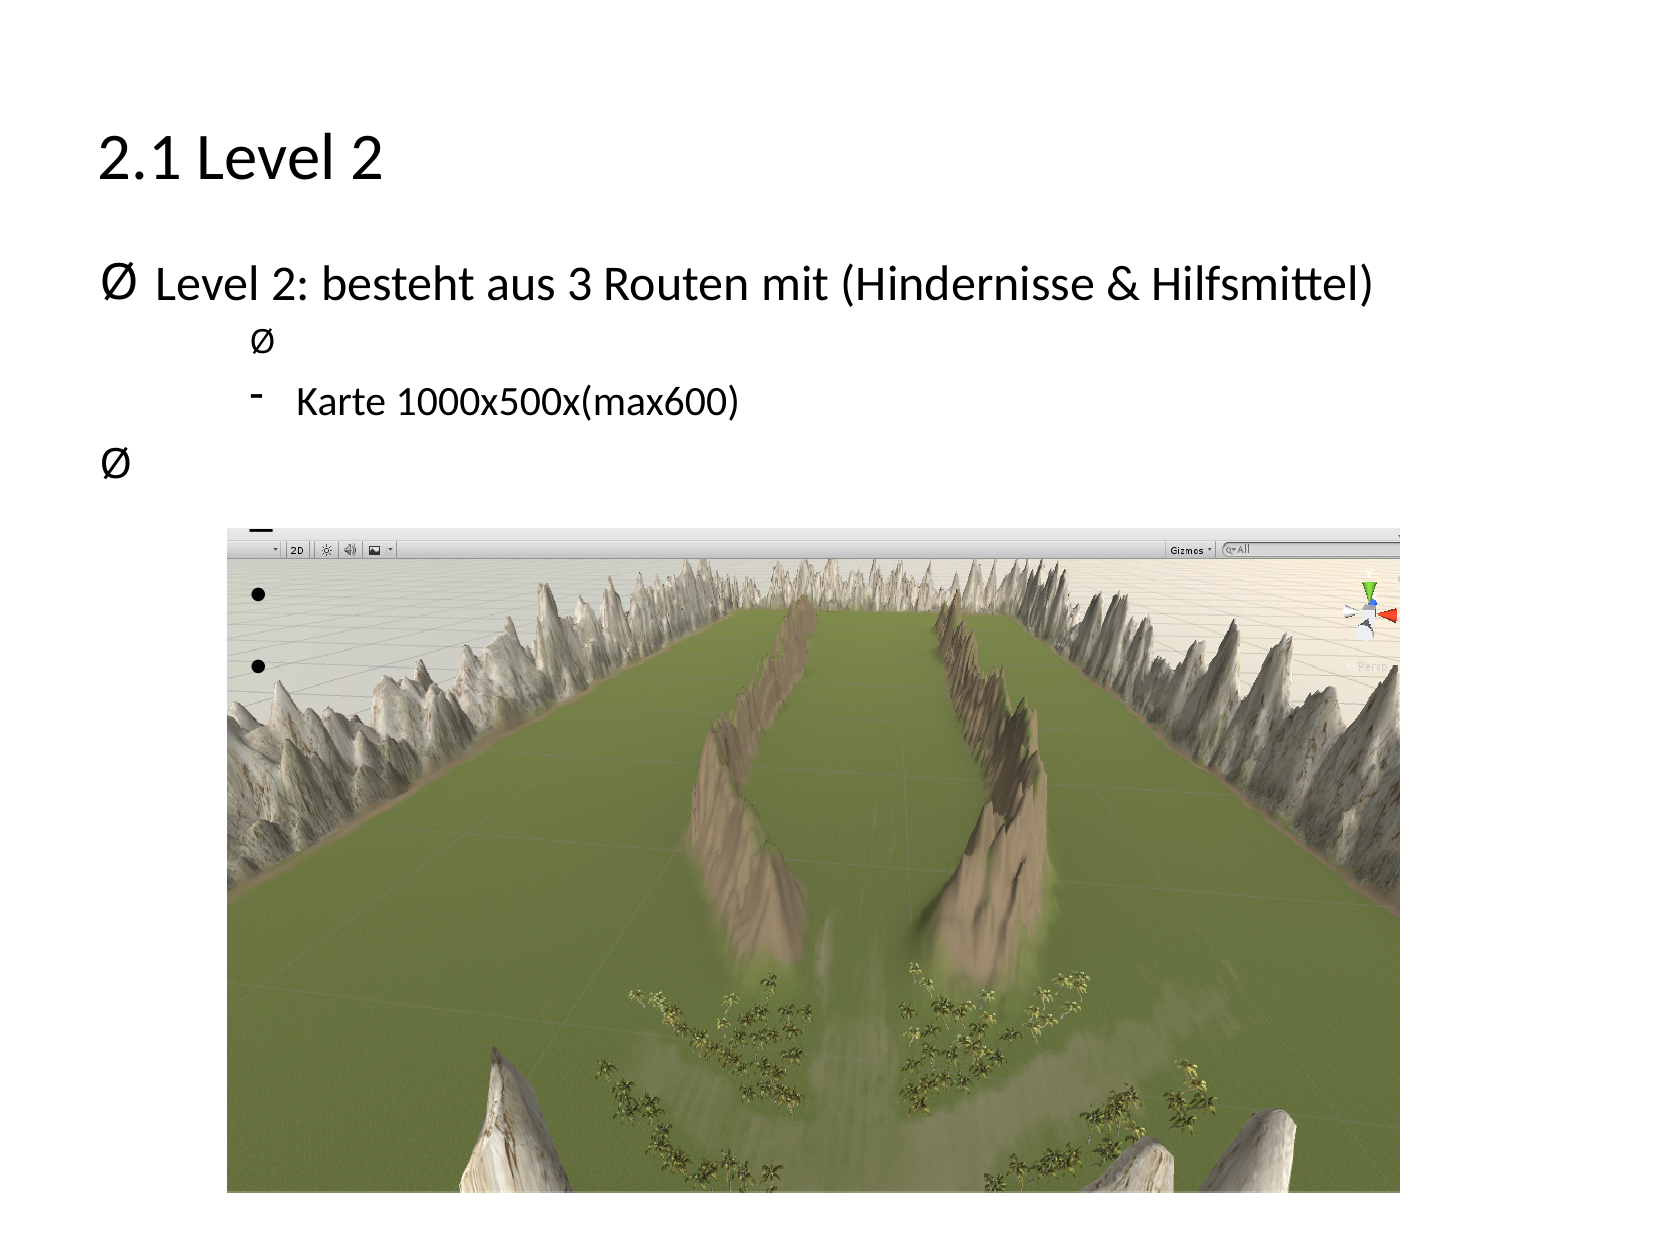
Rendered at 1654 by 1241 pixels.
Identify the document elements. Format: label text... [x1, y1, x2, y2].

picture [227, 1115, 1400, 1193]
title 2.1 Level 2 [82, 49, 1571, 257]
text_box Level 2: besteht aus 3 Routen mit (Hindernisse & Hilfsmittel) Karte 1000x500x(max600) [84, 242, 1573, 1115]
